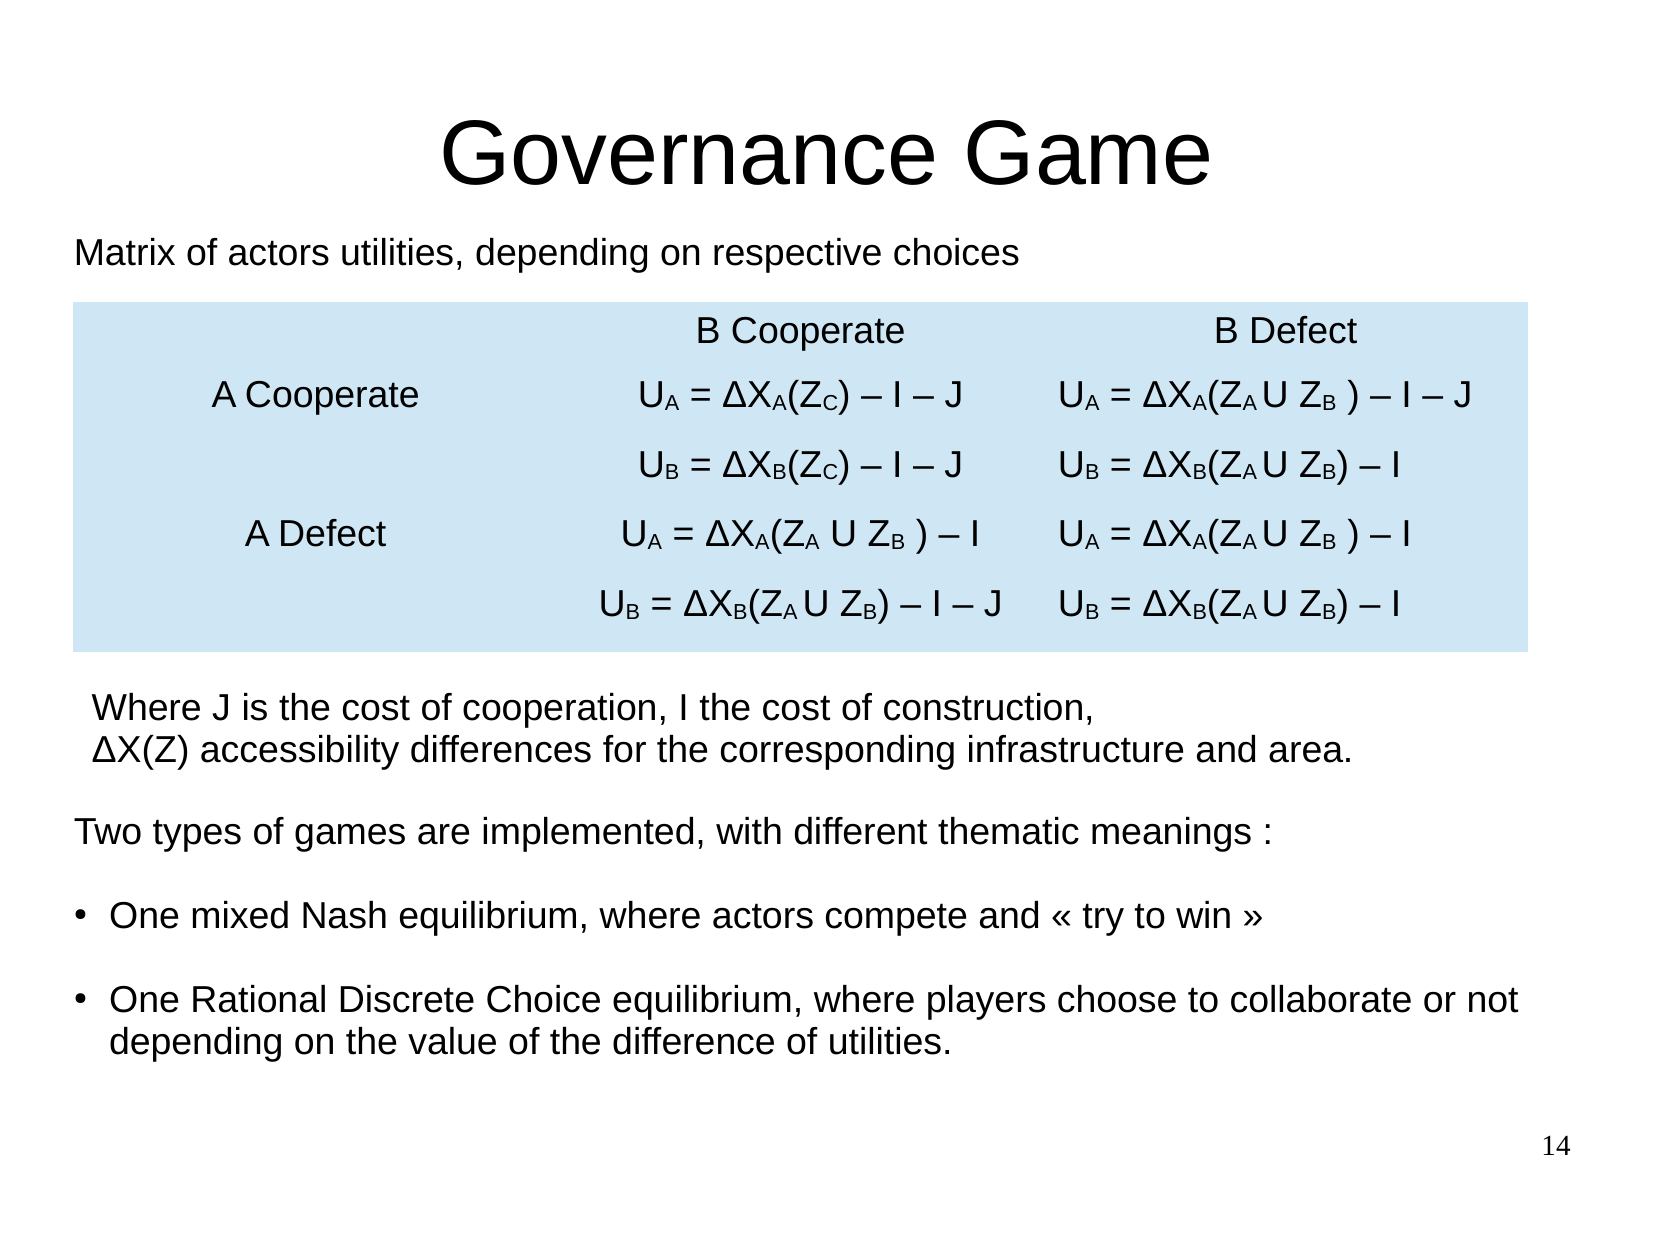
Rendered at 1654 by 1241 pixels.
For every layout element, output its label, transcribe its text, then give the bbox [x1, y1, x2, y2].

table_header [73, 302, 558, 366]
text_box Matrix of actors utilities, depending on respective choices [59, 224, 1038, 282]
table_cell UB = ΔXB(ZC) – I – J [558, 436, 1043, 506]
table_cell A Cooperate [73, 366, 558, 436]
table_cell UA = ΔXA(ZA U ZB ) – I [1043, 506, 1528, 575]
text_box Two types of games are implemented, with different thematic meanings : One mixed Nash equilibrium, where actors compete and « try to win » One Rational Discrete Choice equilibrium, where players choose to collaborate or not depending on the value of the difference of utilities. [59, 803, 1538, 1071]
table_cell [73, 575, 558, 652]
table_header B Cooperate [558, 302, 1043, 366]
table_cell UB = ΔXB(ZA U ZB) – I – J [558, 575, 1043, 652]
title Governance Game [82, 49, 1571, 257]
table_header B Defect [1043, 302, 1528, 366]
table_cell UA = ΔXA(ZA U ZB ) – I [558, 506, 1043, 575]
table_cell A Defect [73, 506, 558, 575]
table_cell UB = ΔXB(ZA U ZB) – I [1043, 436, 1528, 506]
table_cell UA = ΔXA(ZC) – I – J [558, 366, 1043, 436]
text_box Where J is the cost of cooperation, I the cost of construction, ΔX(Z) accessibility differences for the corresponding infrastructure and area. [76, 679, 1610, 778]
table_cell UA = ΔXA(ZA U ZB ) – I – J [1043, 366, 1528, 436]
table_cell [73, 436, 558, 506]
table_cell UB = ΔXB(ZA U ZB) – I [1043, 575, 1528, 652]
